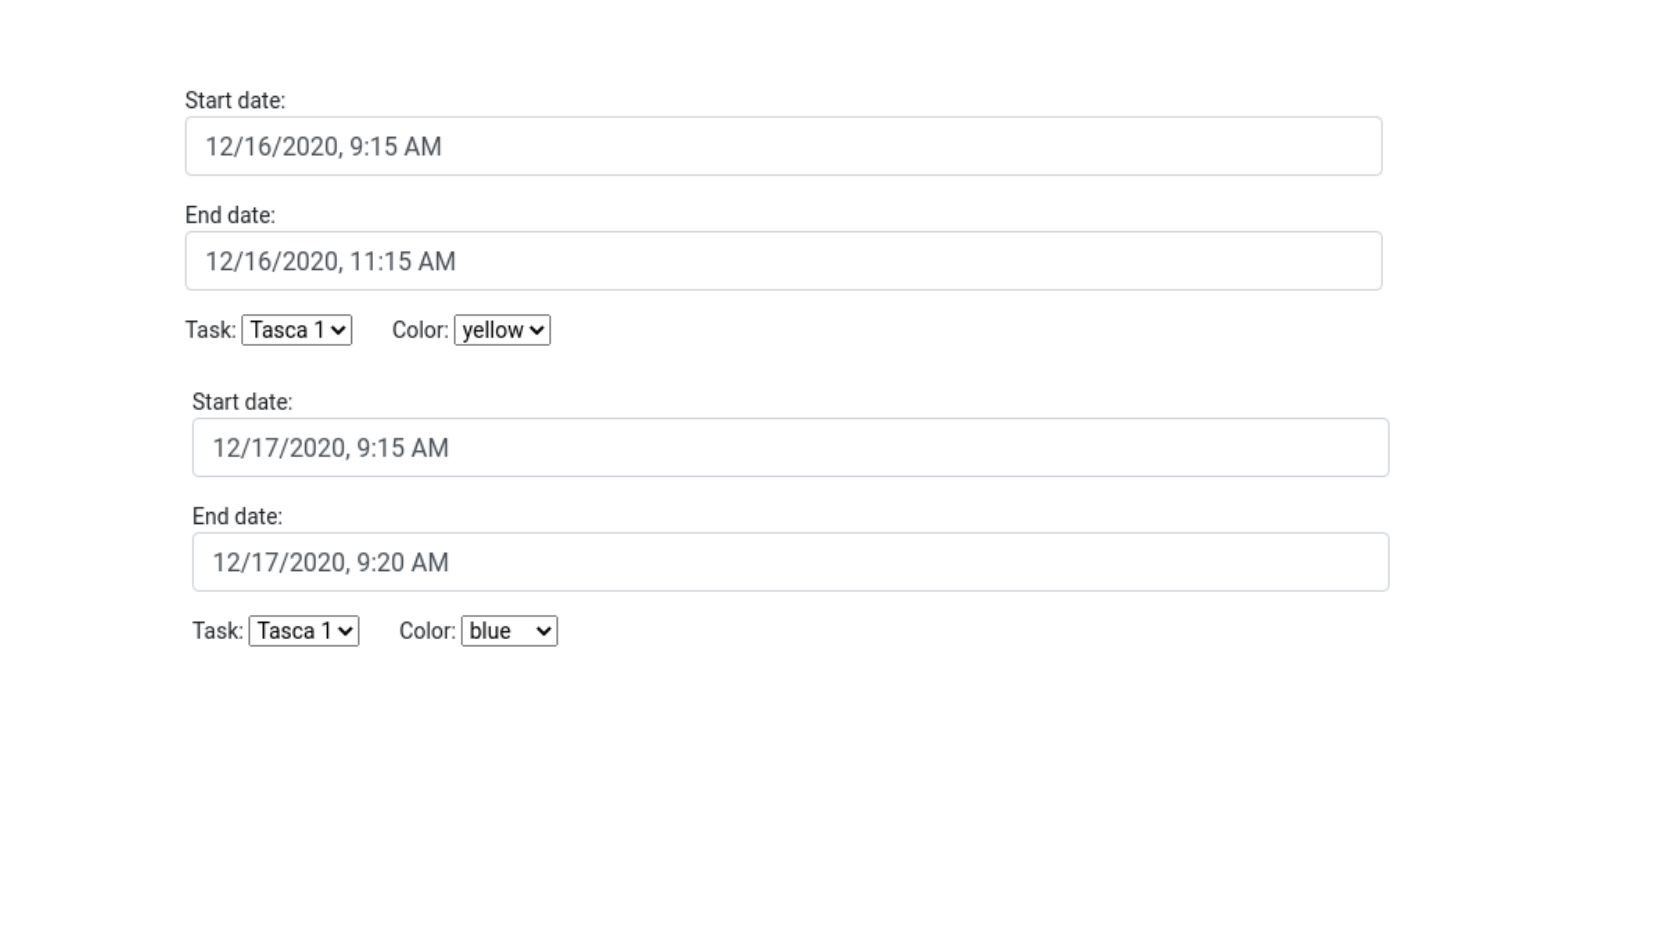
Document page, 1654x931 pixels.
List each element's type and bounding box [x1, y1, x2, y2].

picture [180, 363, 1404, 661]
picture [165, 74, 1394, 357]
